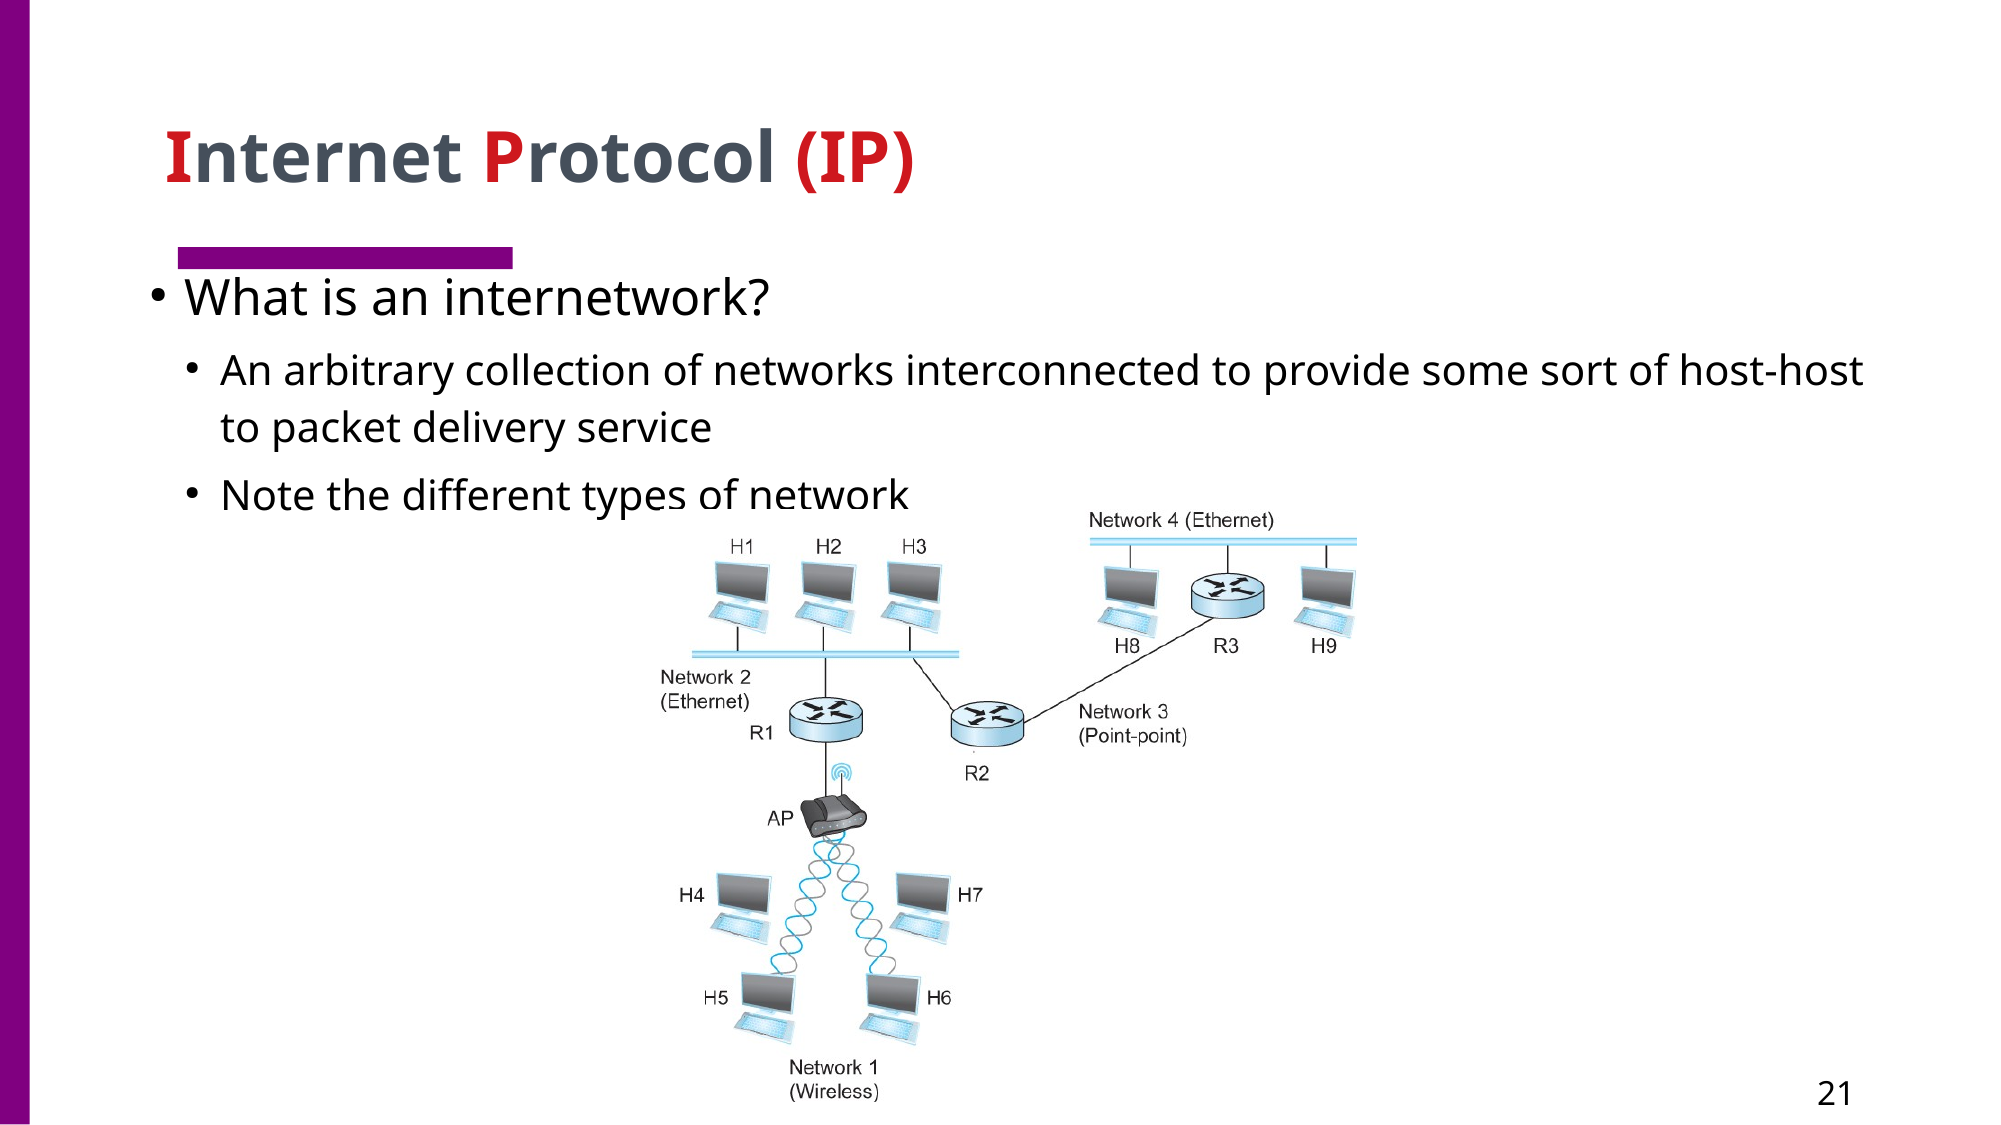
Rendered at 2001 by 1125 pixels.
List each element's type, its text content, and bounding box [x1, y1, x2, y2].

text_box What is an internetwork? An arbitrary collection of networks interconnected to provide some sort of host-host to packet delivery service Note the different types of network [63, 254, 1921, 1087]
text_box Internet Protocol (IP) [151, 0, 1849, 212]
picture [660, 509, 1357, 1102]
